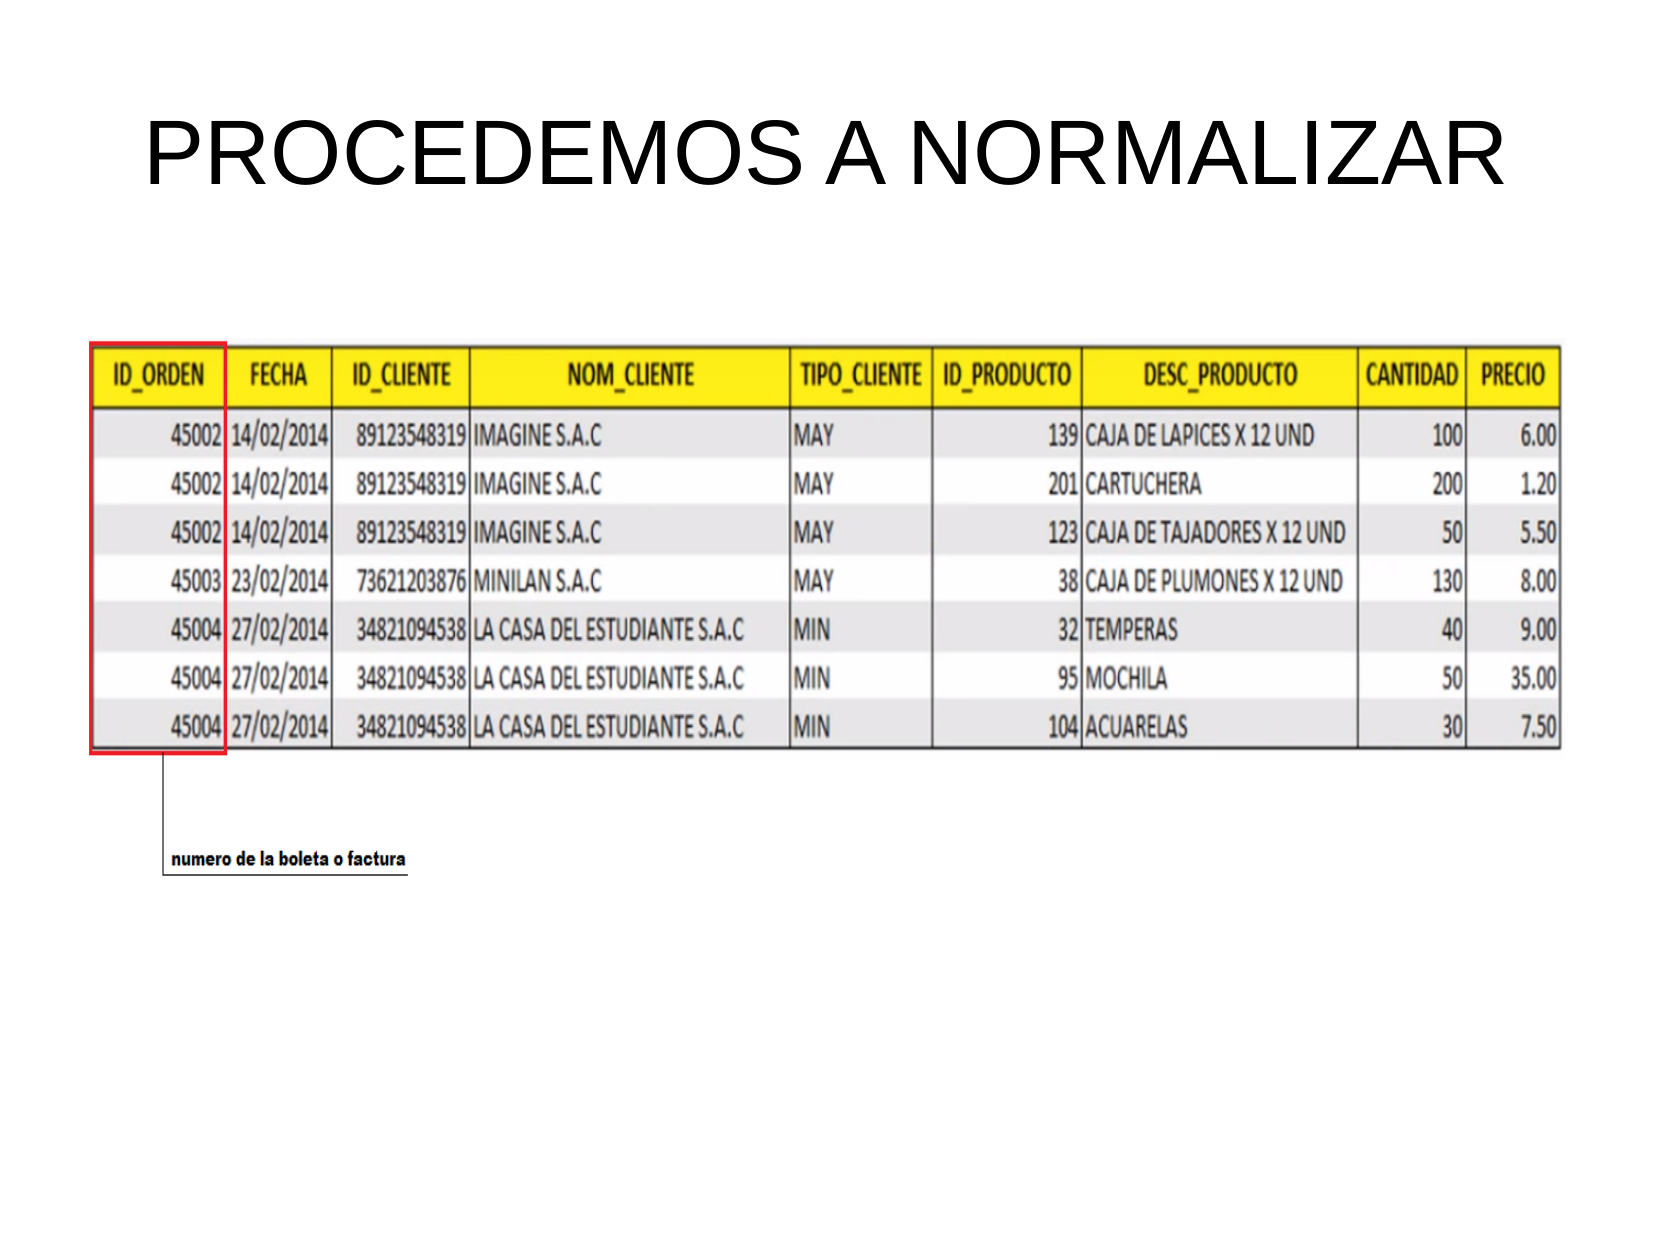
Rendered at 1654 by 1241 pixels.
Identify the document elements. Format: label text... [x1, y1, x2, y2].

picture [88, 337, 1565, 898]
title PROCEDEMOS A NORMALIZAR [82, 49, 1571, 257]
